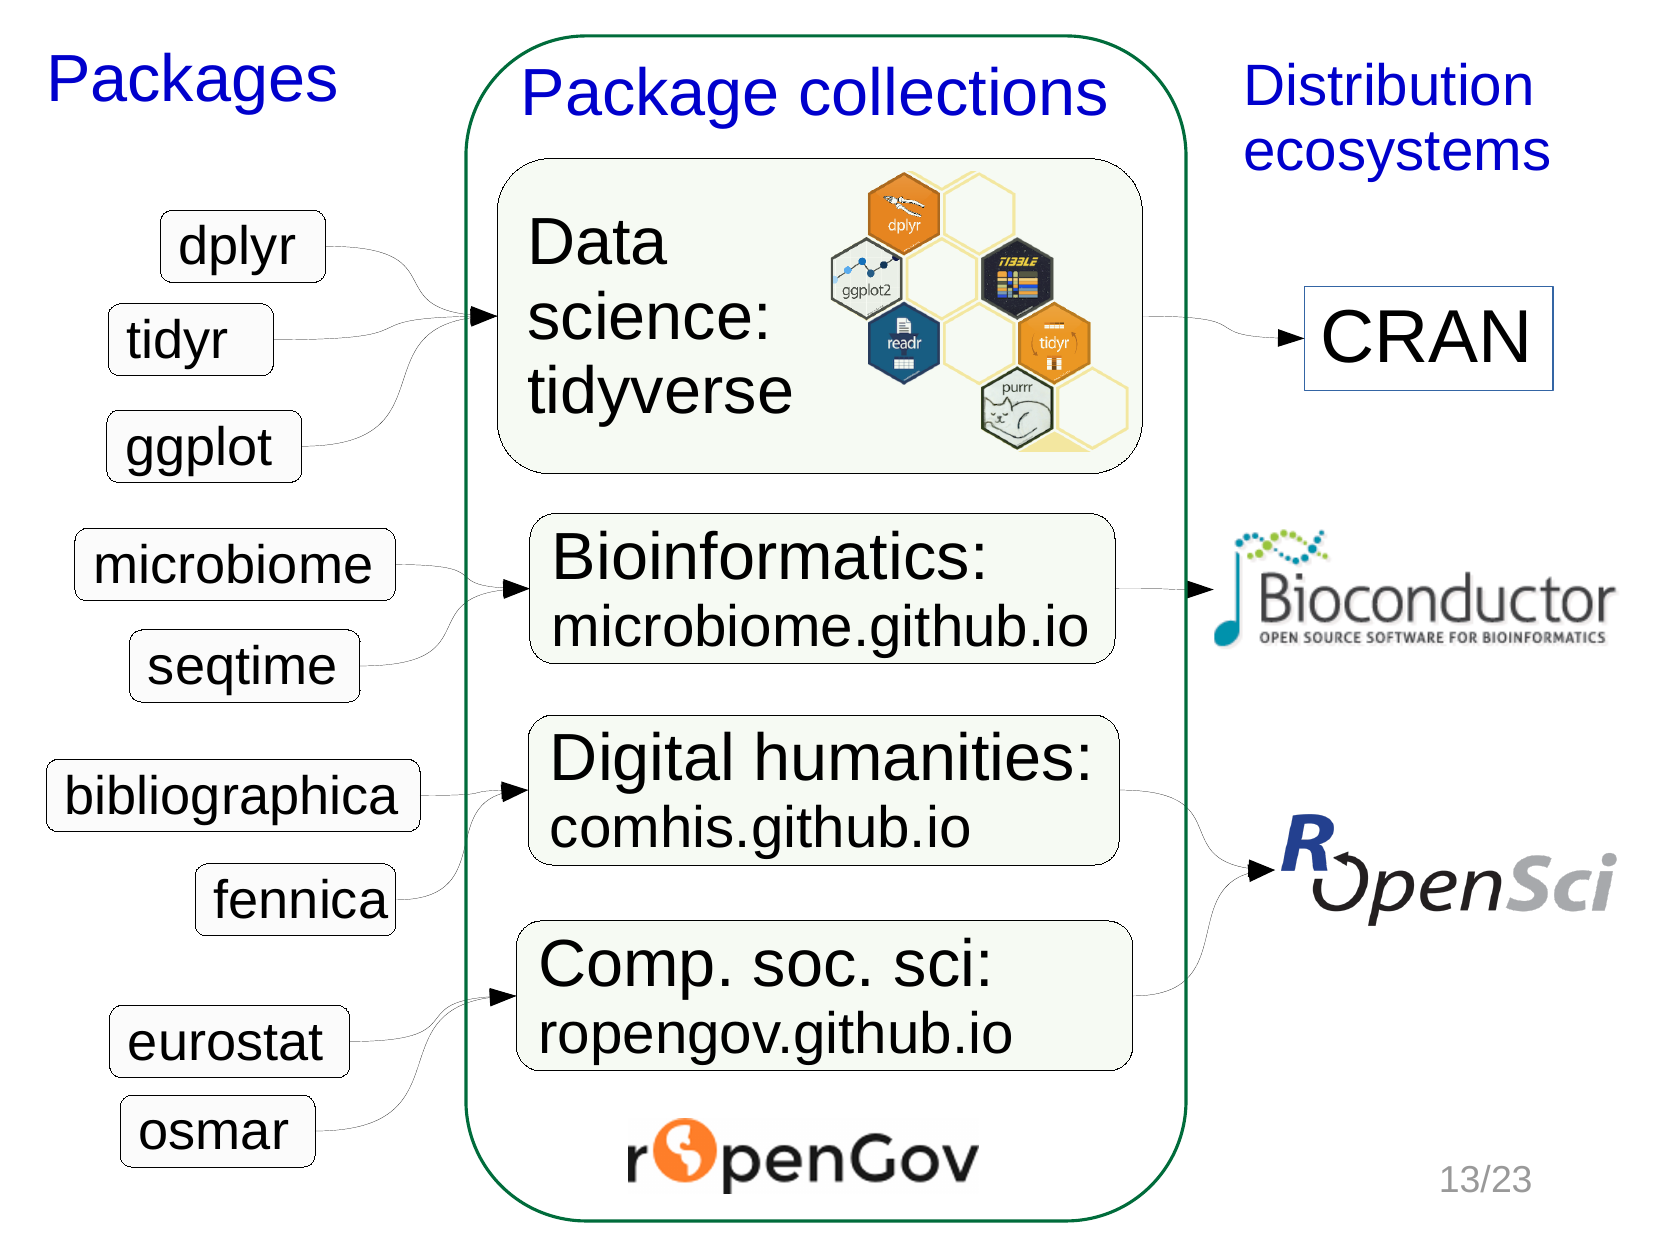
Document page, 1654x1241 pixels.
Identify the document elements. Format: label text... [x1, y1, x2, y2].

text_box CRAN [1304, 286, 1554, 391]
title Package collections [520, 46, 1141, 138]
text_box microbiome [74, 528, 396, 601]
text_box Data science: tidyverse [497, 158, 1143, 474]
text_box dplyr [160, 210, 326, 283]
text_box fennica [195, 863, 396, 936]
text_box Digital humanities: comhis.github.io [528, 715, 1120, 866]
text_box seqtime [129, 629, 361, 703]
text_box <number>/23 [1424, 1151, 1654, 1222]
title Distribution ecosystems [1243, 43, 1636, 193]
text_box tidyr [108, 303, 274, 376]
picture [1275, 809, 1621, 931]
text_box bibliographica [46, 759, 421, 832]
title Packages [45, 36, 439, 121]
text_box osmar [120, 1095, 316, 1168]
text_box Comp. soc. sci: ropengov.github.io [516, 920, 1133, 1071]
text_box ggplot [106, 410, 302, 483]
picture [1213, 528, 1621, 651]
text_box eurostat [109, 1005, 350, 1078]
text_box Bioinformatics: microbiome.github.io [529, 513, 1116, 664]
picture [628, 1118, 979, 1194]
